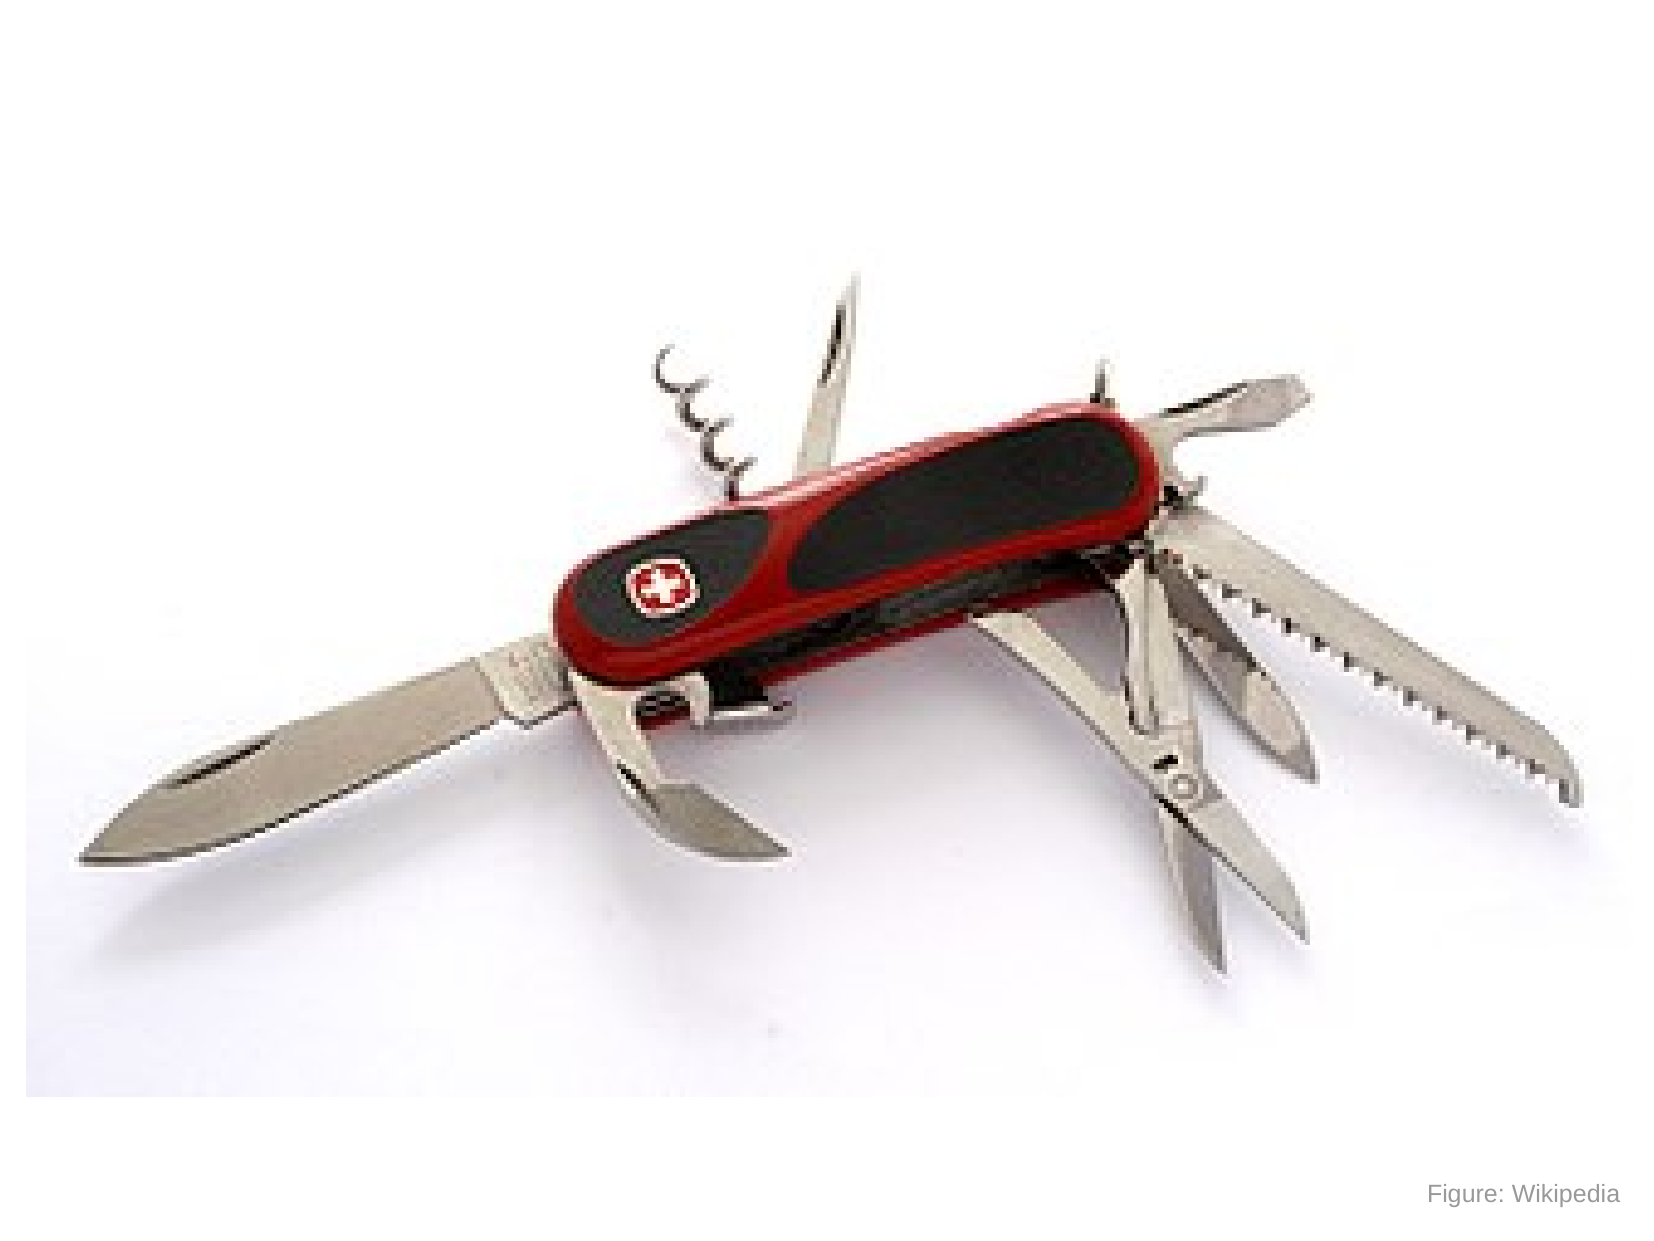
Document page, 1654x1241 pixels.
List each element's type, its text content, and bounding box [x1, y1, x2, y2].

picture [26, 169, 1633, 1097]
text_box Figure: Wikipedia [1413, 1171, 1635, 1215]
